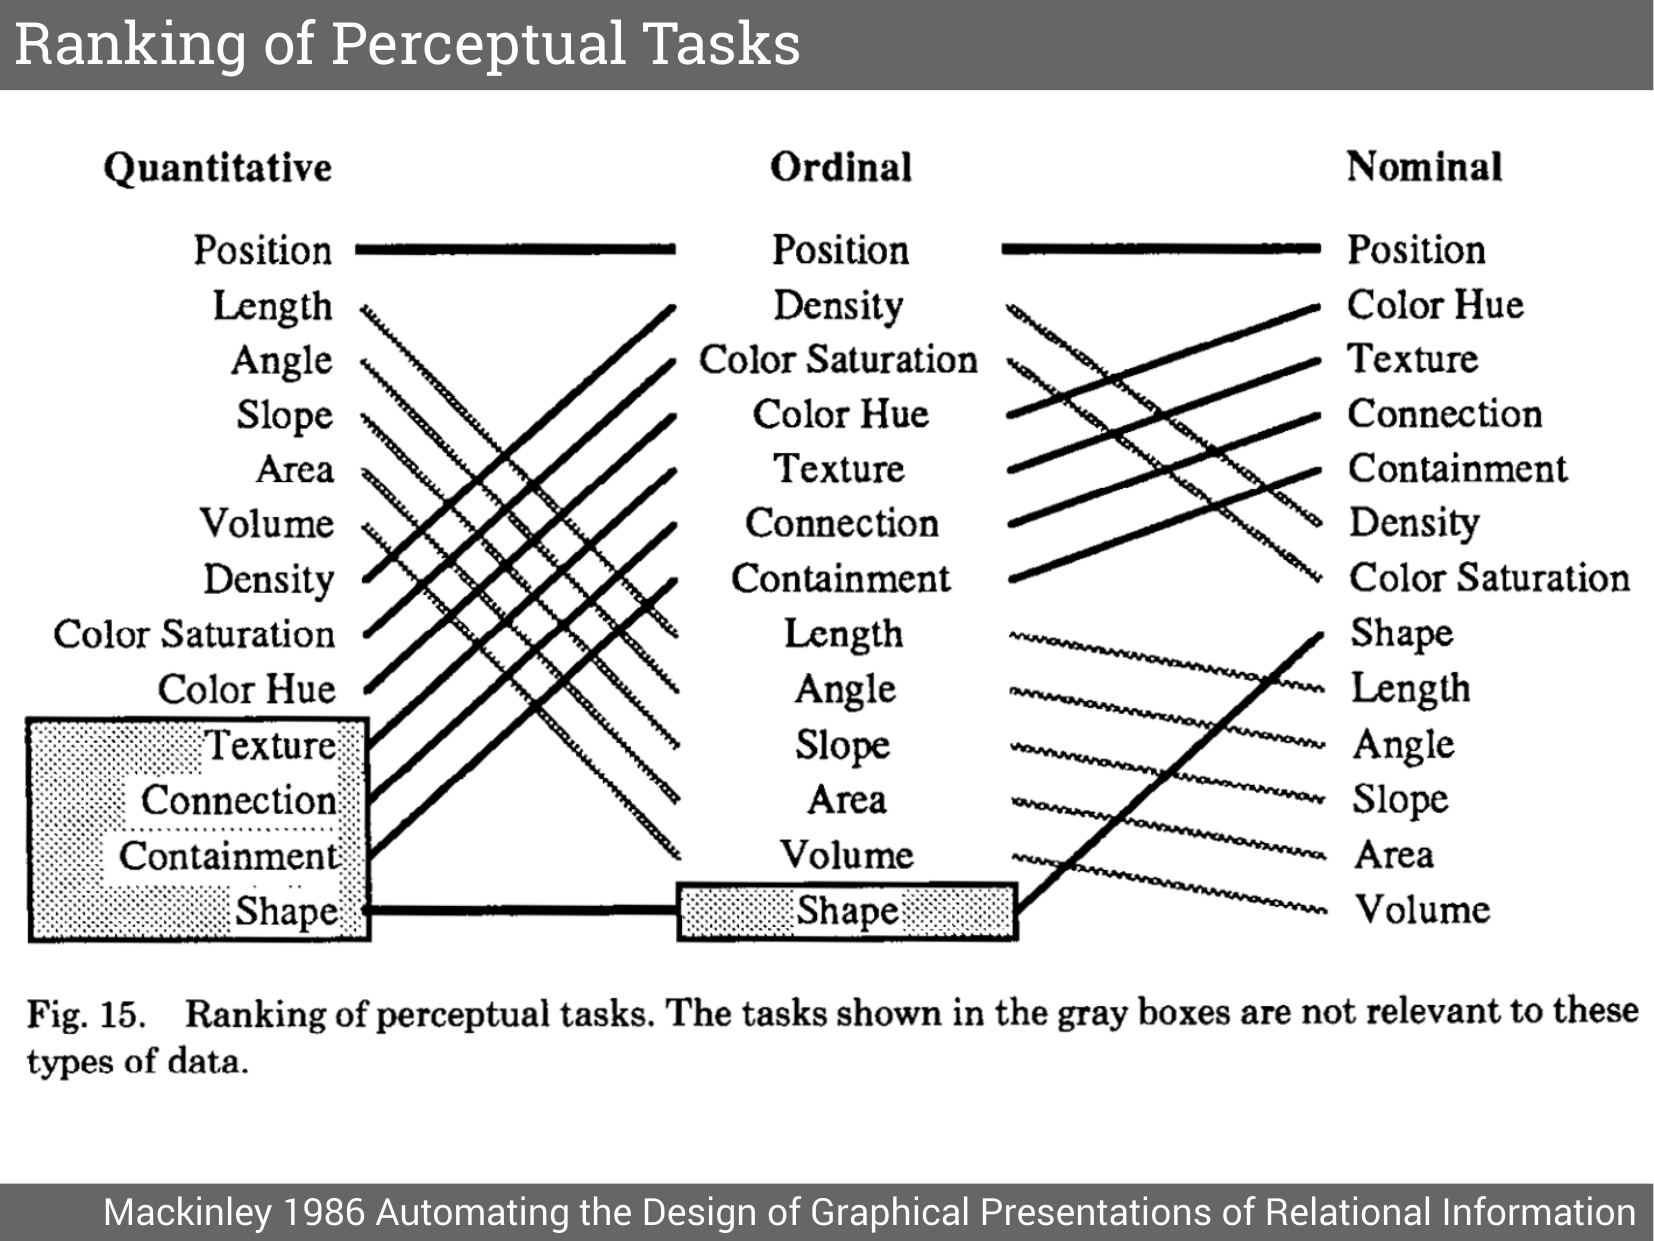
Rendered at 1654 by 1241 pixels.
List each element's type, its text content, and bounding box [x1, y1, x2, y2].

picture [0, 120, 1654, 1111]
text_box Mackinley 1986 Automating the Design of Graphical Presentations of Relational Information [0, 1183, 1654, 1241]
text_box Ranking of Perceptual Tasks [0, 0, 1654, 89]
